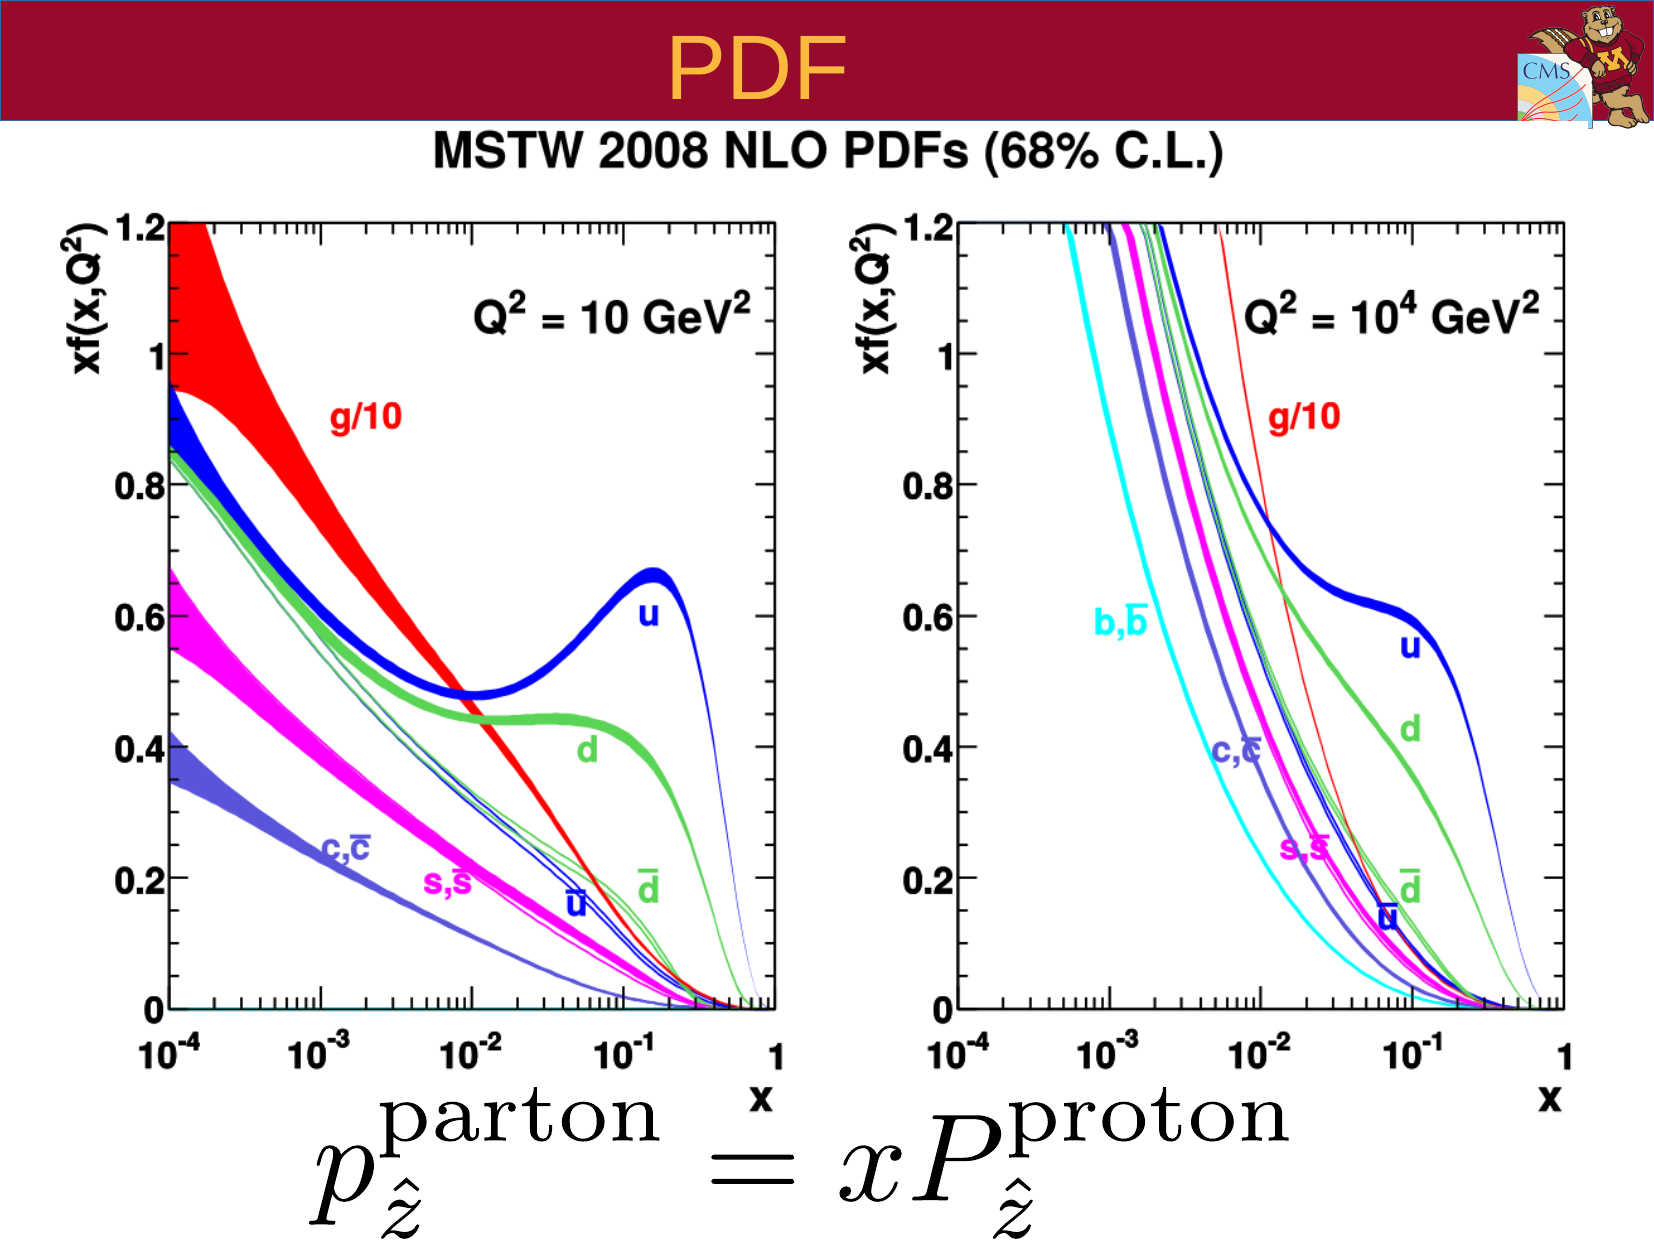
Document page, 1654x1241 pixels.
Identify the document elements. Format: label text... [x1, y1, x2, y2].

title PDF [0, 15, 1516, 121]
picture [60, 0, 1652, 1241]
